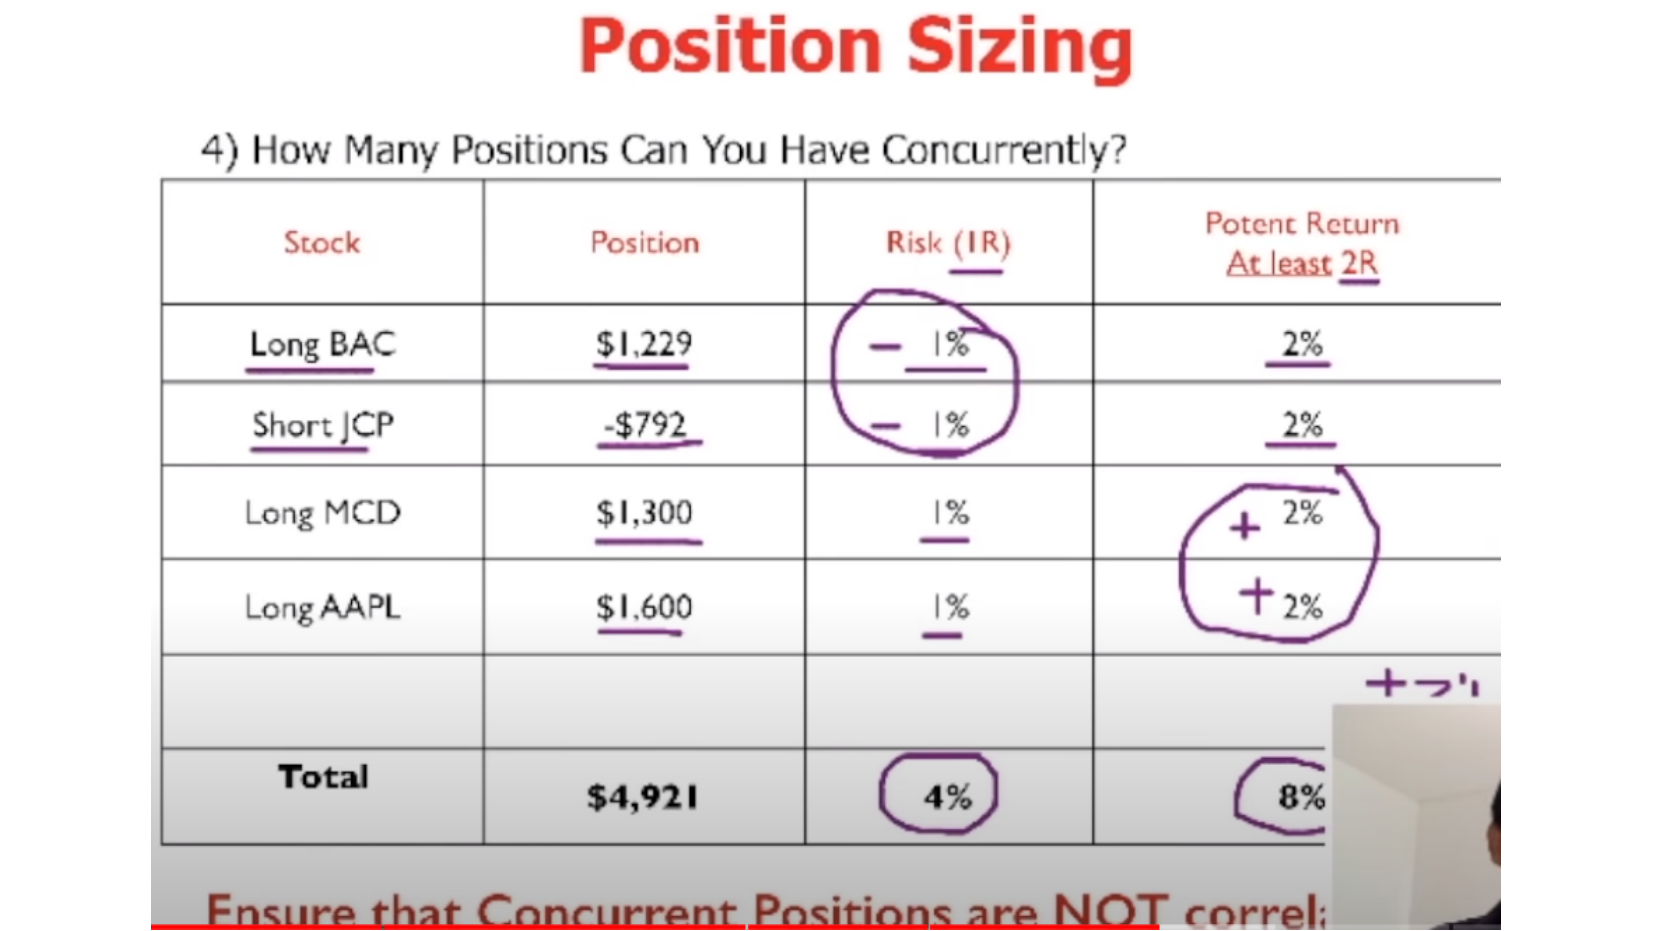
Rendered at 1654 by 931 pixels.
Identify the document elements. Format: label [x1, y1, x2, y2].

picture [151, 0, 1501, 930]
